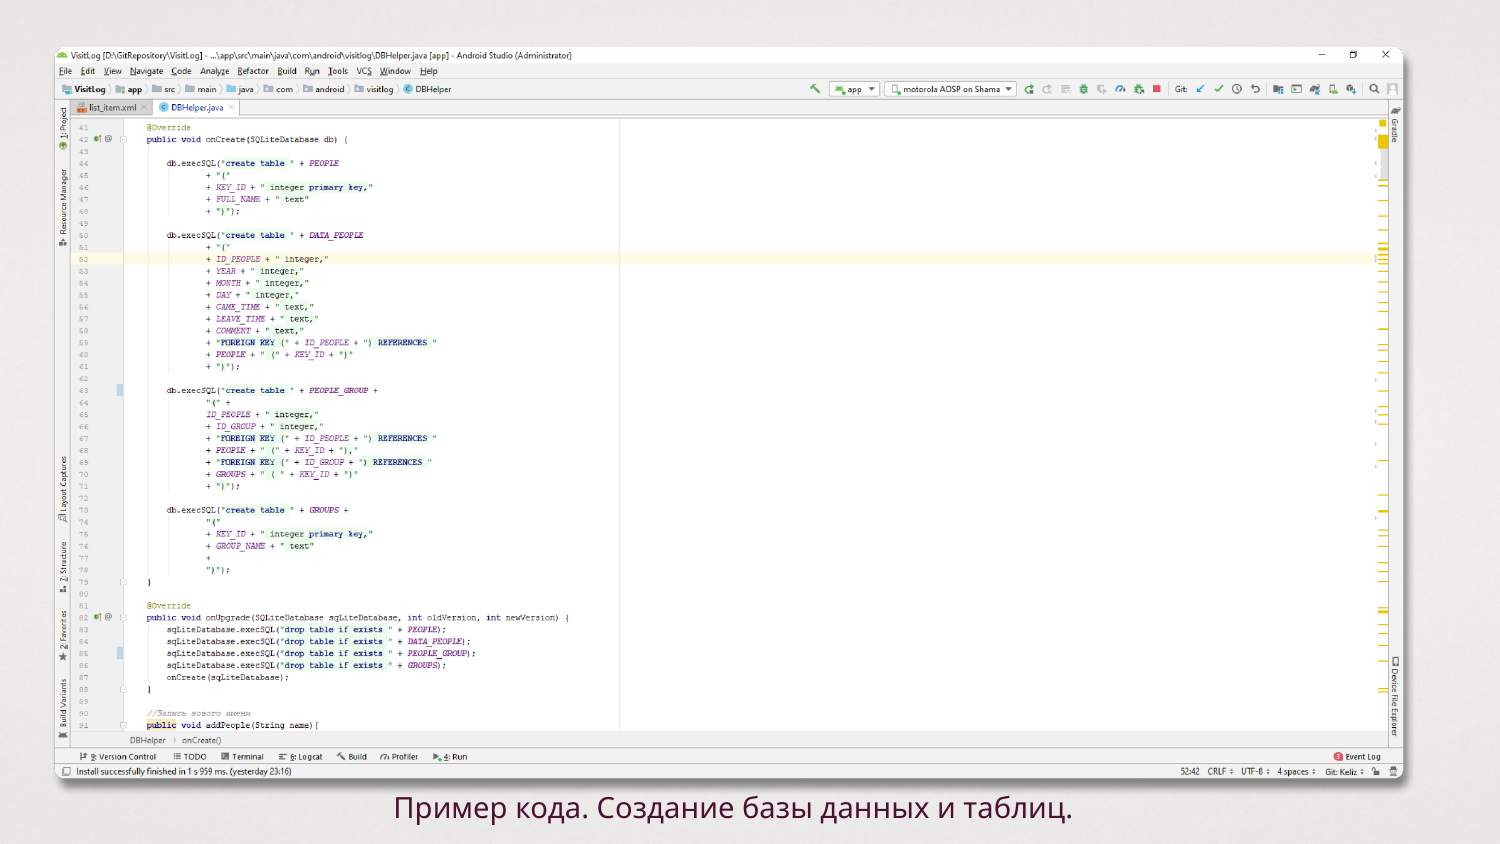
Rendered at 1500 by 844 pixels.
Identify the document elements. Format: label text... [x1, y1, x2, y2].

picture [0, 0, 1500, 844]
text_box Пример кода. Создание базы данных и таблиц. [298, 784, 1169, 830]
